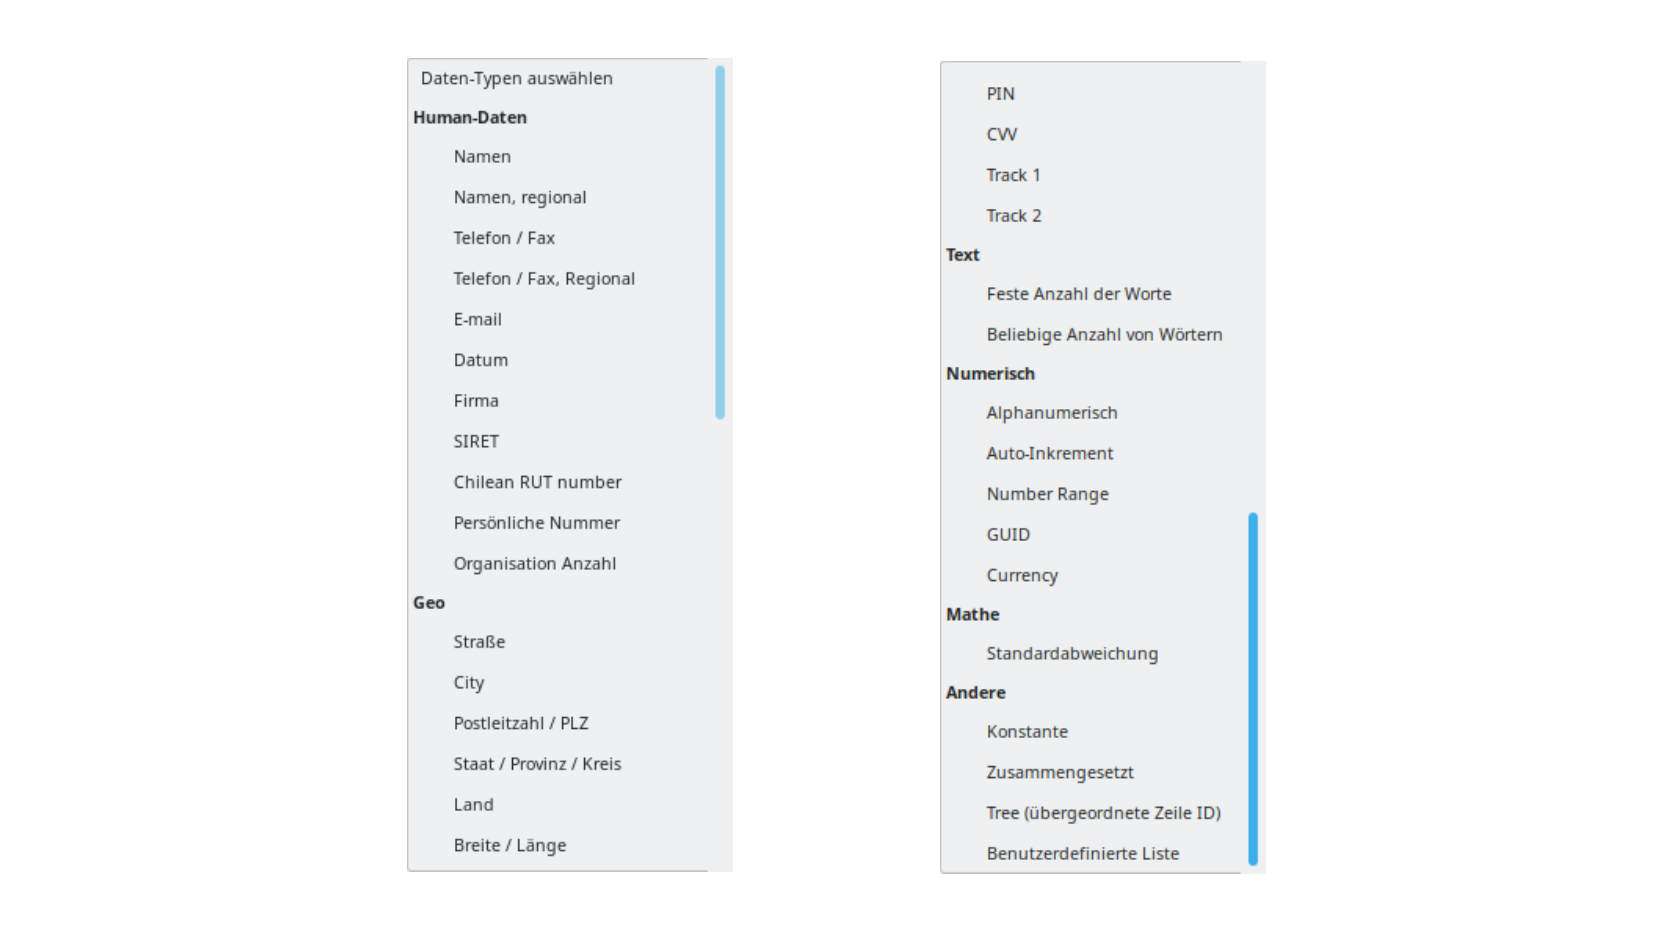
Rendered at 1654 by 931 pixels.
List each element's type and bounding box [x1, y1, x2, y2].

picture [940, 61, 1266, 874]
picture [407, 58, 733, 872]
